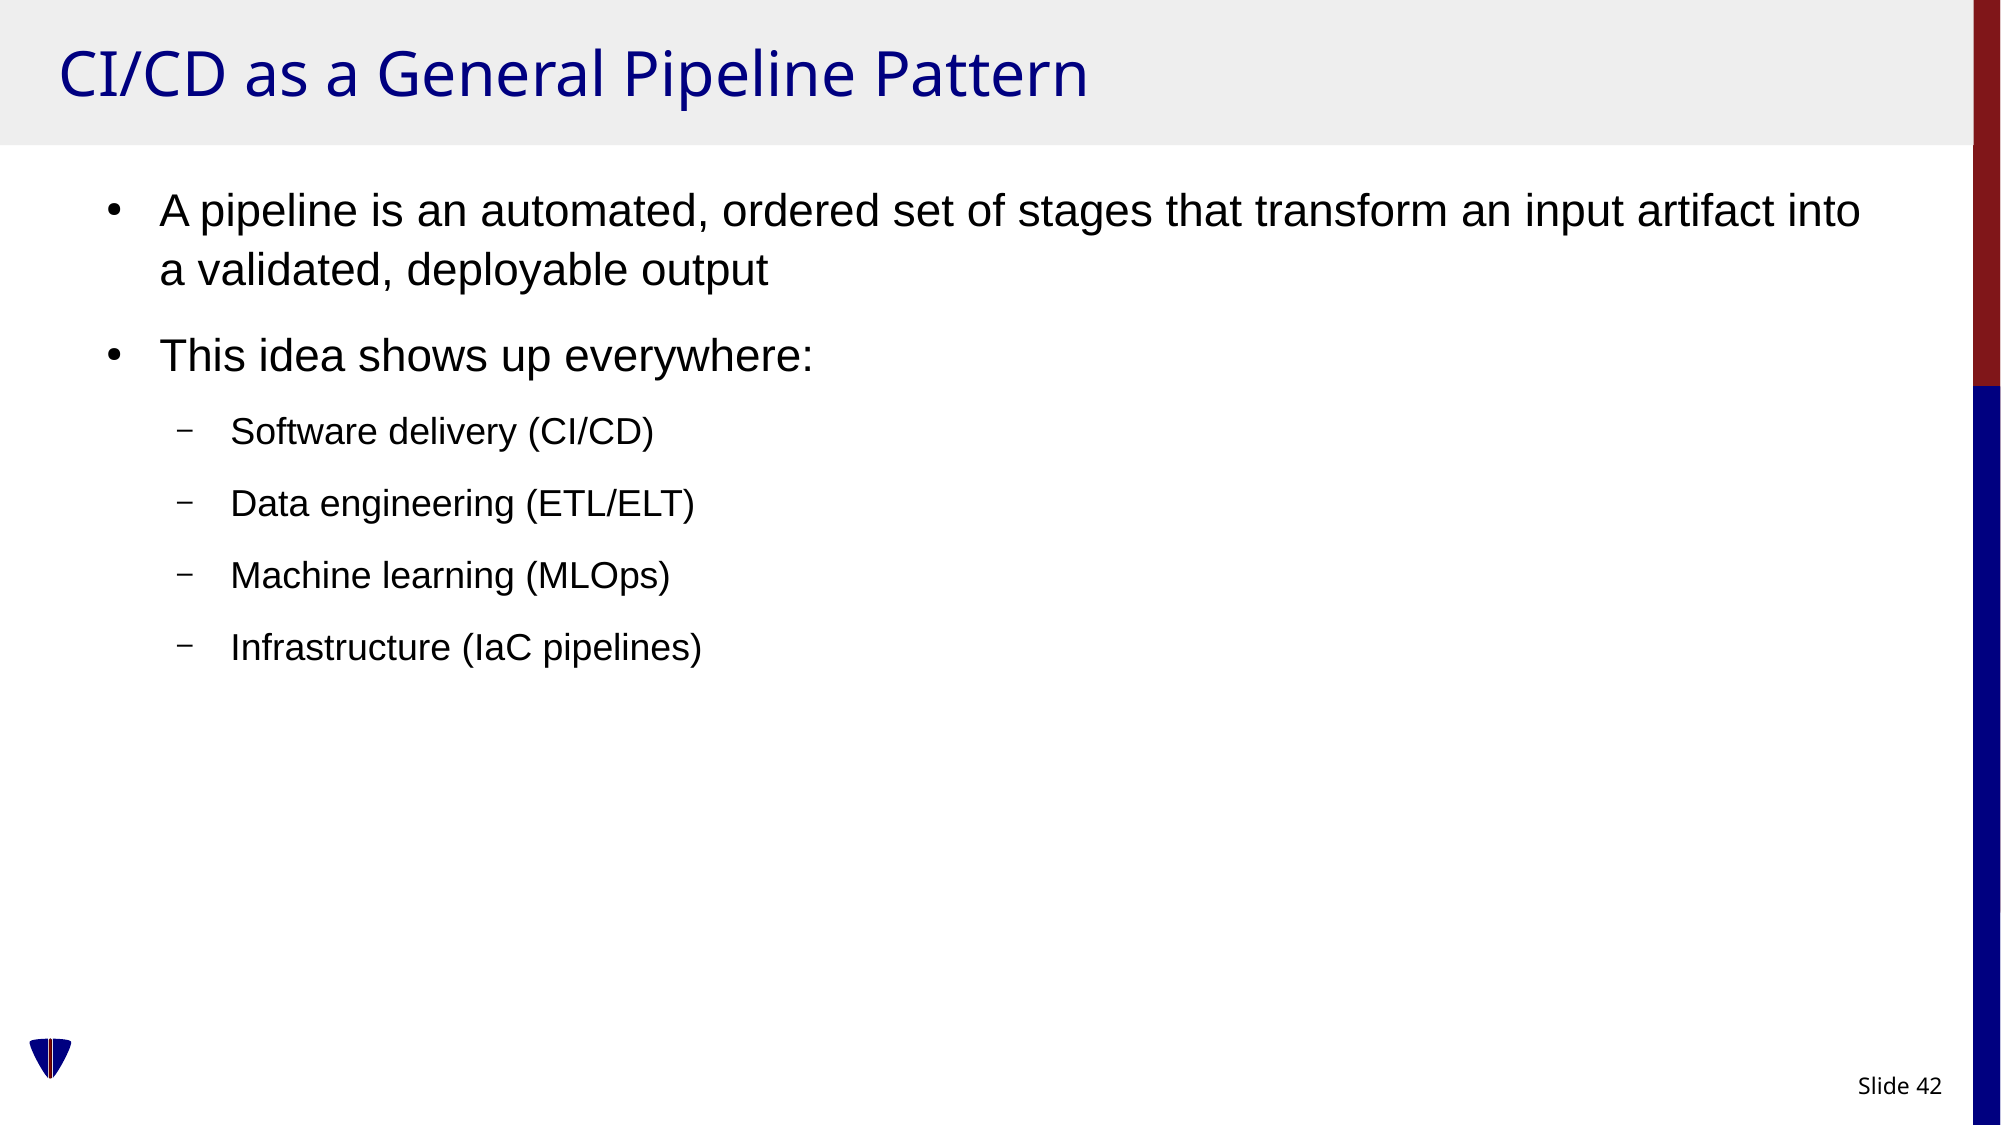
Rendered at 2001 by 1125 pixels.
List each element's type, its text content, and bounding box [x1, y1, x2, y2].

title CI/CD as a General Pipeline Pattern [0, 0, 1974, 146]
list A pipeline is an automated, ordered set of stages that transform an input artifact into a validated, deployable output This idea shows up everywhere: Software delivery (CI/CD) Data engineering (ETL/ELT) Machine learning (MLOps) Infrastructure (IaC pipelines) [88, 177, 1873, 1034]
